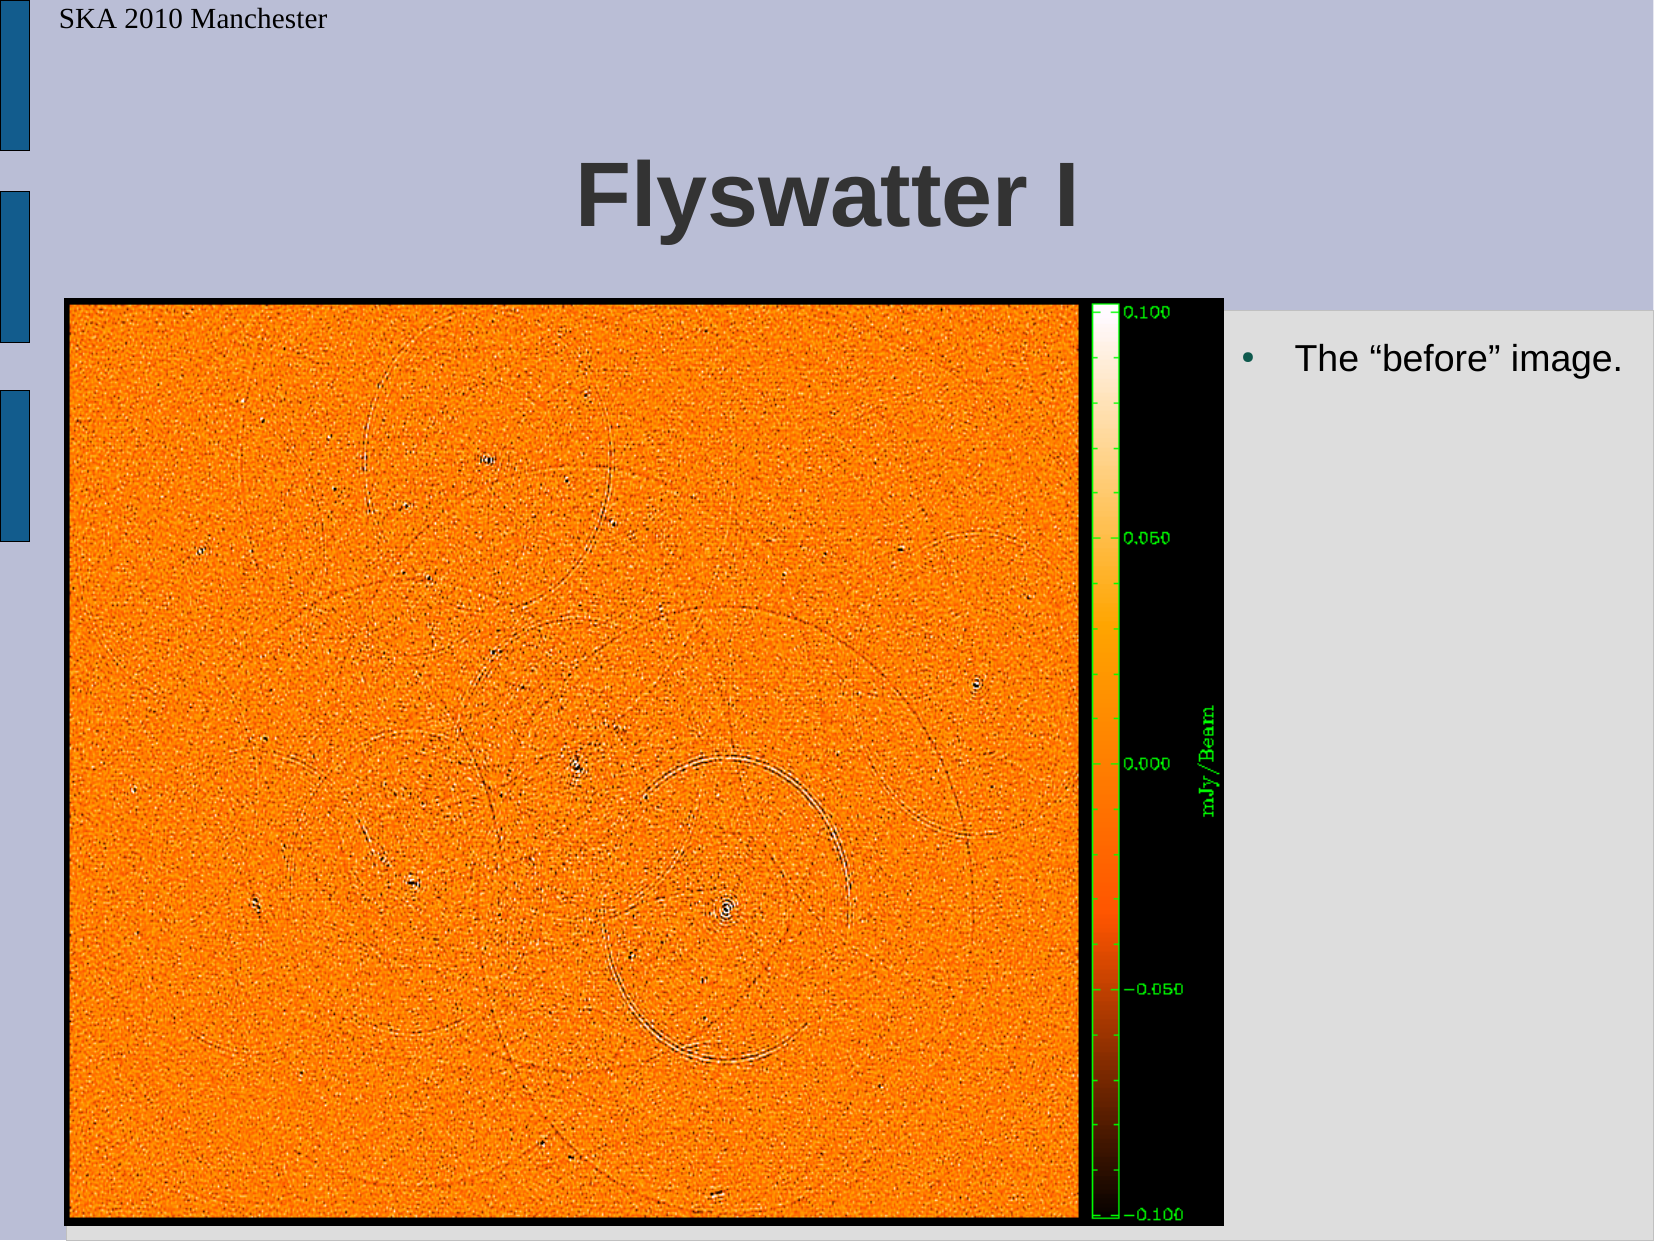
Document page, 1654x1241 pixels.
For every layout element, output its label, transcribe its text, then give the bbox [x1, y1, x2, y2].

title Flyswatter I [121, 91, 1534, 299]
picture [64, 298, 1224, 1226]
list The “before” image. [1223, 337, 1654, 1163]
